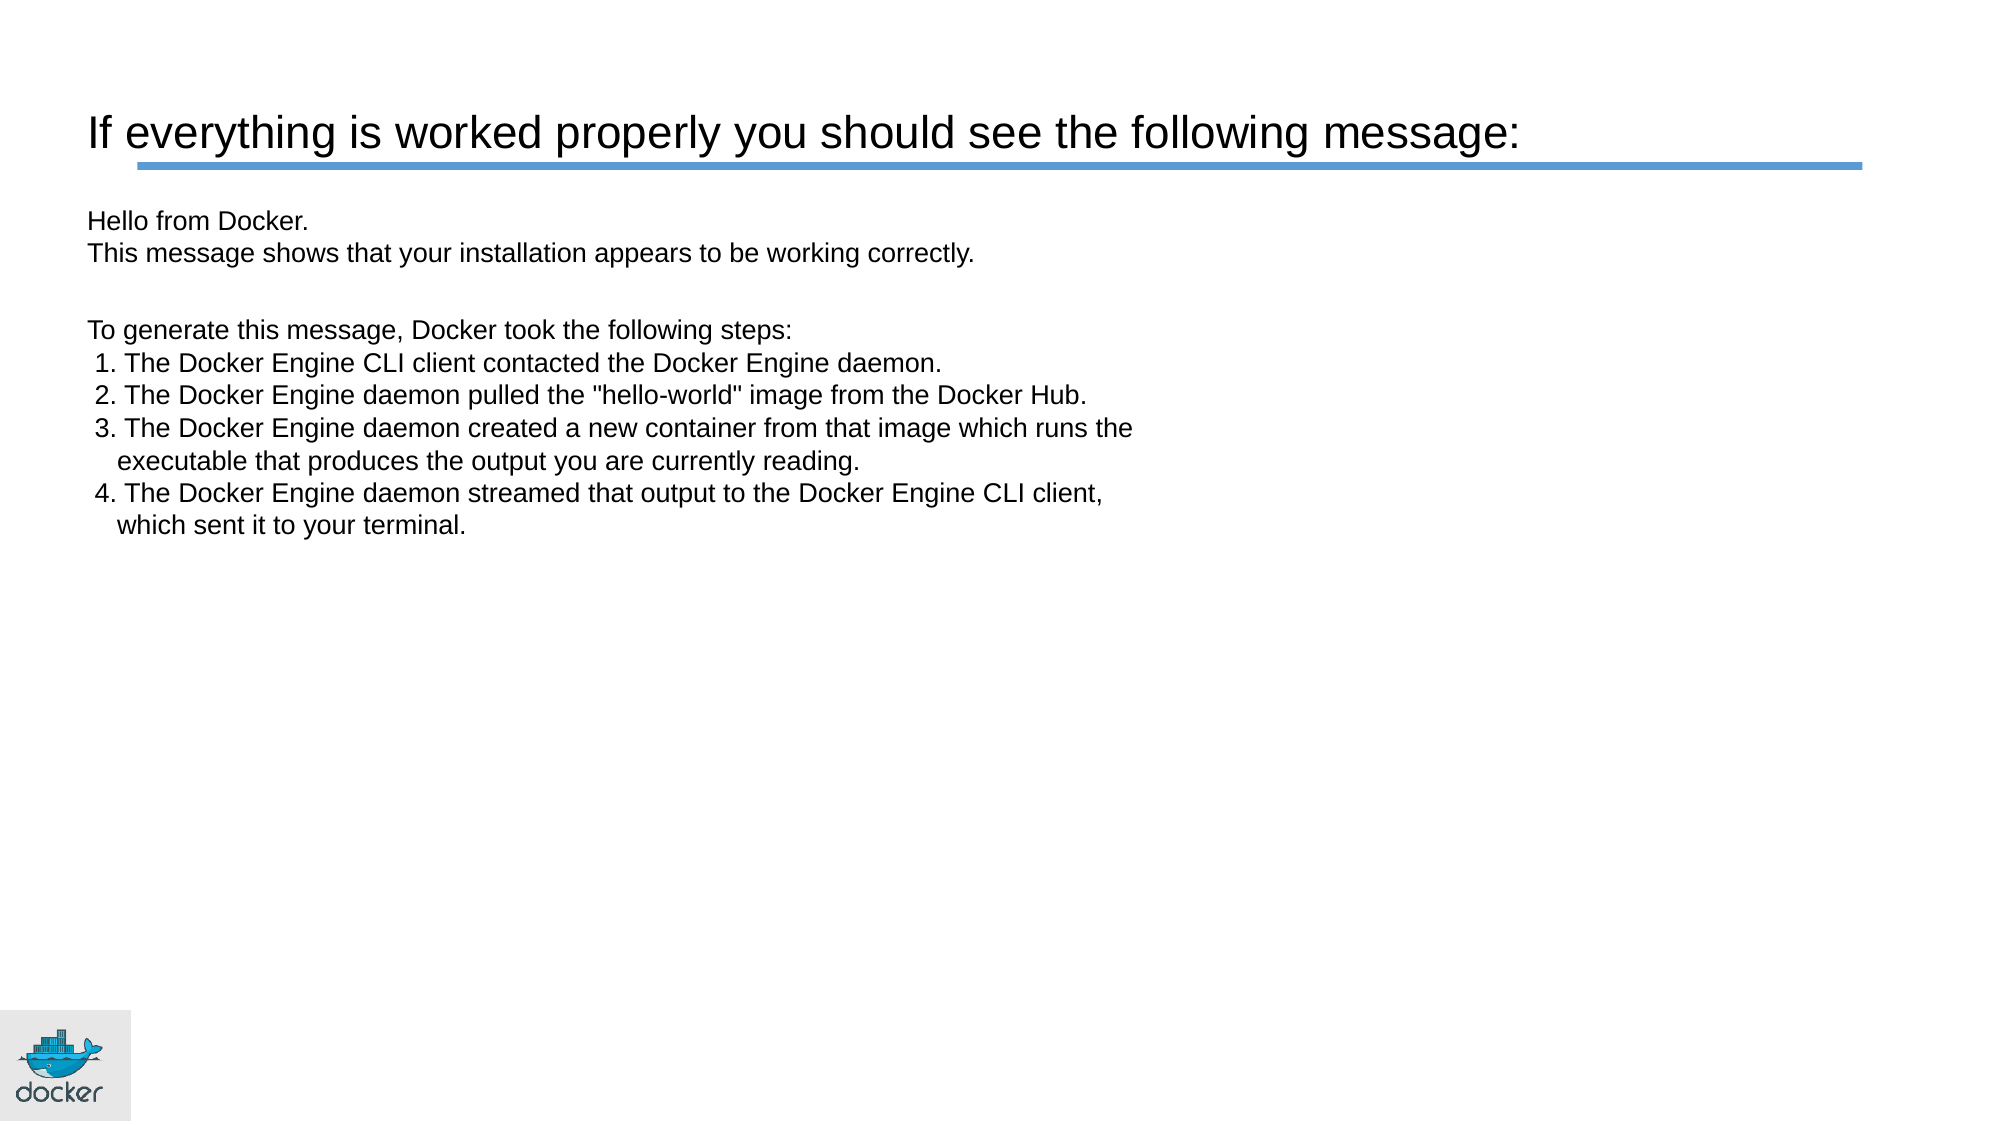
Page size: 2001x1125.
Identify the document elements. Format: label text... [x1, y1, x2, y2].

text_box If everything is worked properly you should see the following message: Hello from Docker. This message shows that your installation appears to be working correctly. To generate this message, Docker took the following steps: 1. The Docker Engine CLI client contacted the Docker Engine daemon. 2. The Docker Engine daemon pulled the "hello-world" image from the Docker Hub. 3. The Docker Engine daemon created a new container from that image which runs the executable that produces the output you are currently reading. 4. The Docker Engine daemon streamed that output to the Docker Engine CLI client, which sent it to your terminal. [72, 95, 1911, 530]
picture [0, 1010, 131, 1121]
